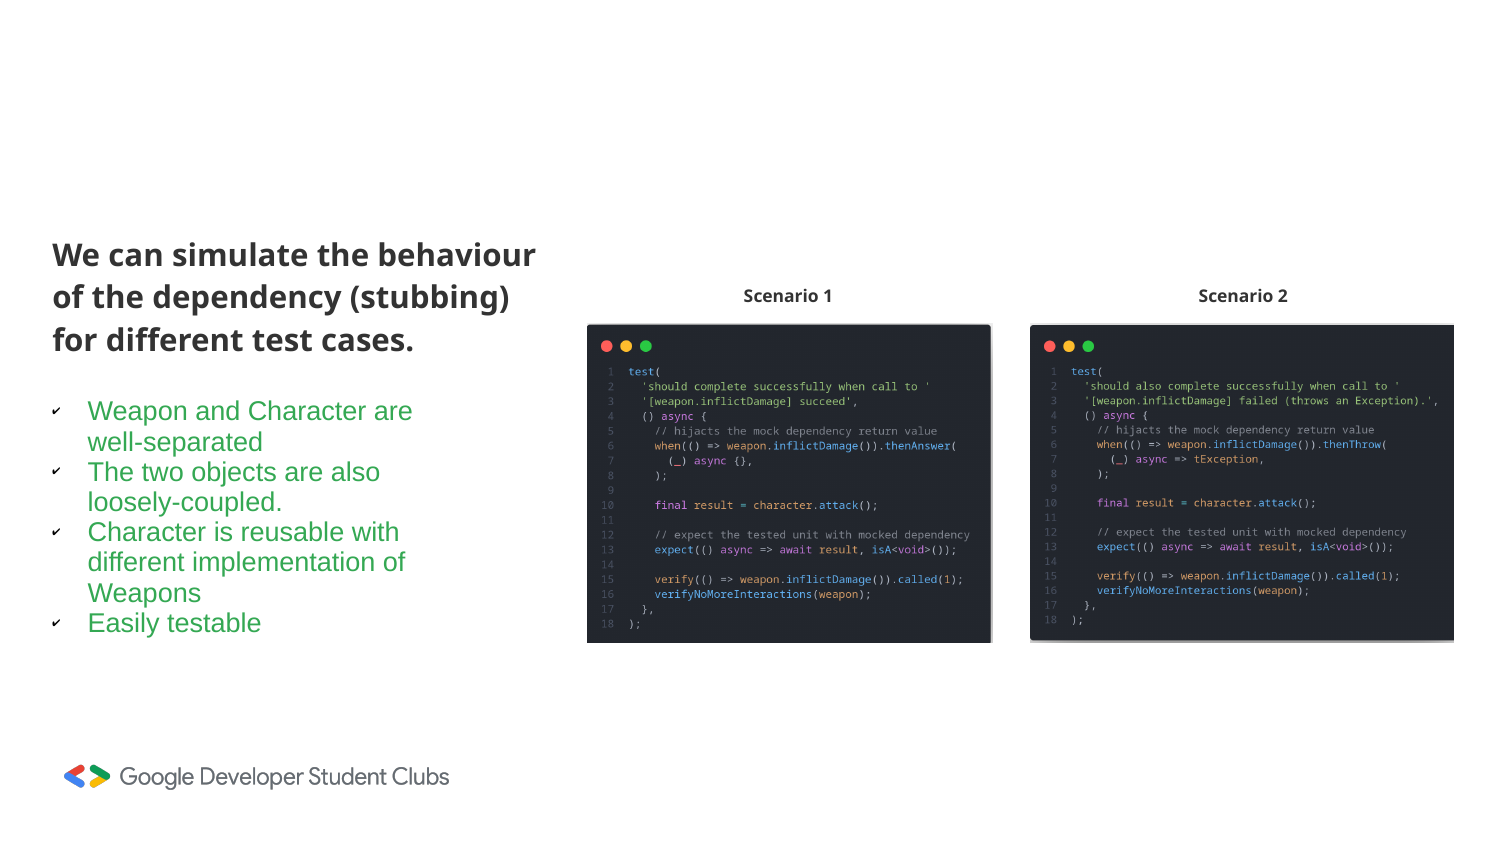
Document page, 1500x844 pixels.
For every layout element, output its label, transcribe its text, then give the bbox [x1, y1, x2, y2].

title Scenario 1 [657, 268, 920, 323]
picture [77, 762, 375, 790]
picture [587, 323, 993, 643]
text_box Weapon and Character are well-separated The two objects are also loosely-coupled. Character is reusable with different implementation of Weapons Easily testable [37, 388, 439, 646]
title Scenario 2 [1112, 268, 1375, 323]
text_box We can simulate the behaviour of the dependency (stubbing) for different test cases. [37, 225, 570, 355]
picture [1030, 323, 1454, 643]
text_box [528, 262, 1500, 704]
